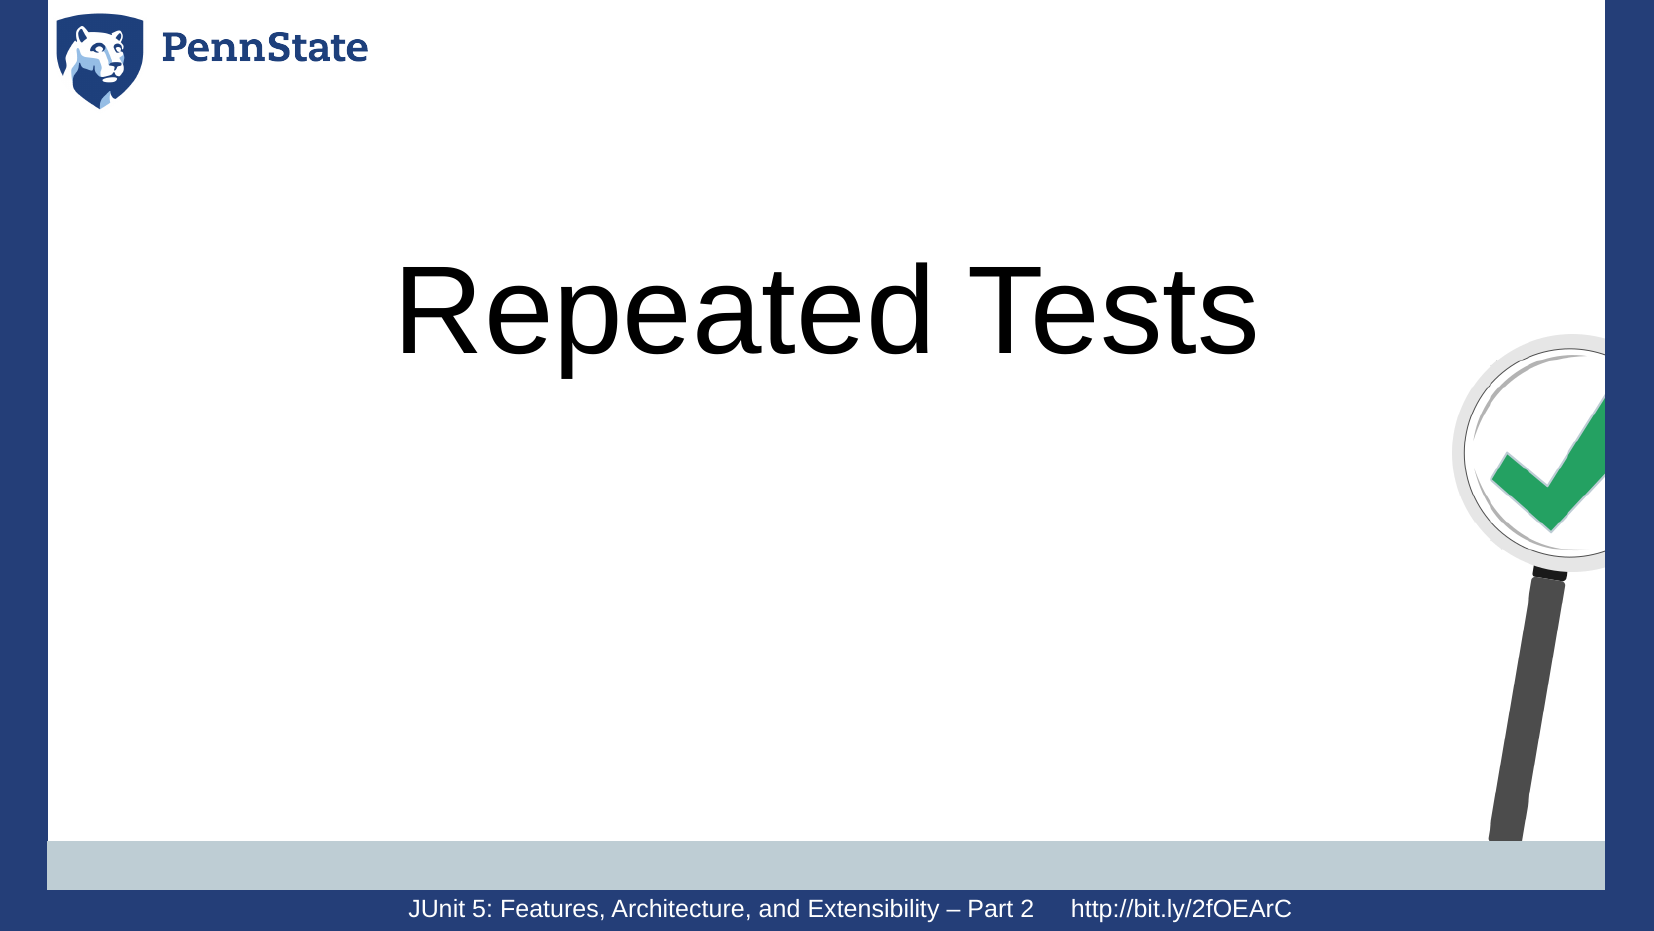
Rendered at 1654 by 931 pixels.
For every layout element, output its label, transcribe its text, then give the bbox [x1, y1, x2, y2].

picture [48, 0, 411, 152]
list Repeated Tests [261, 240, 1393, 436]
picture [1452, 334, 1605, 841]
